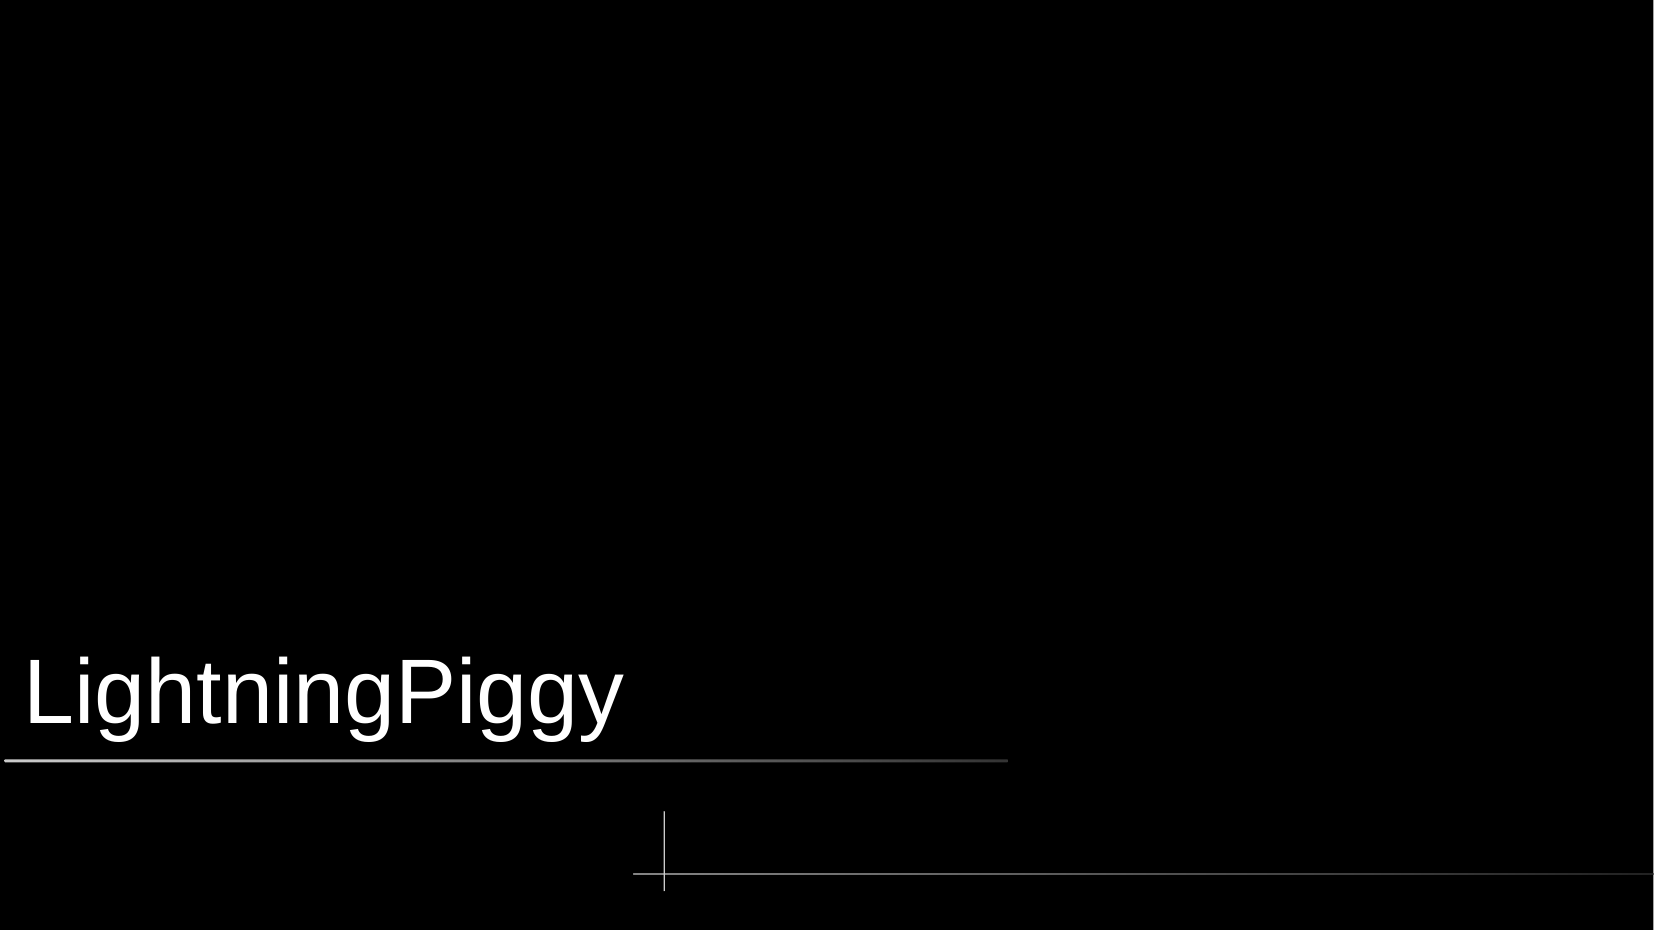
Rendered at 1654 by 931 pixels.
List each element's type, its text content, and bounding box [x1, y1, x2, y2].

title LightningPiggy [23, 637, 1501, 746]
